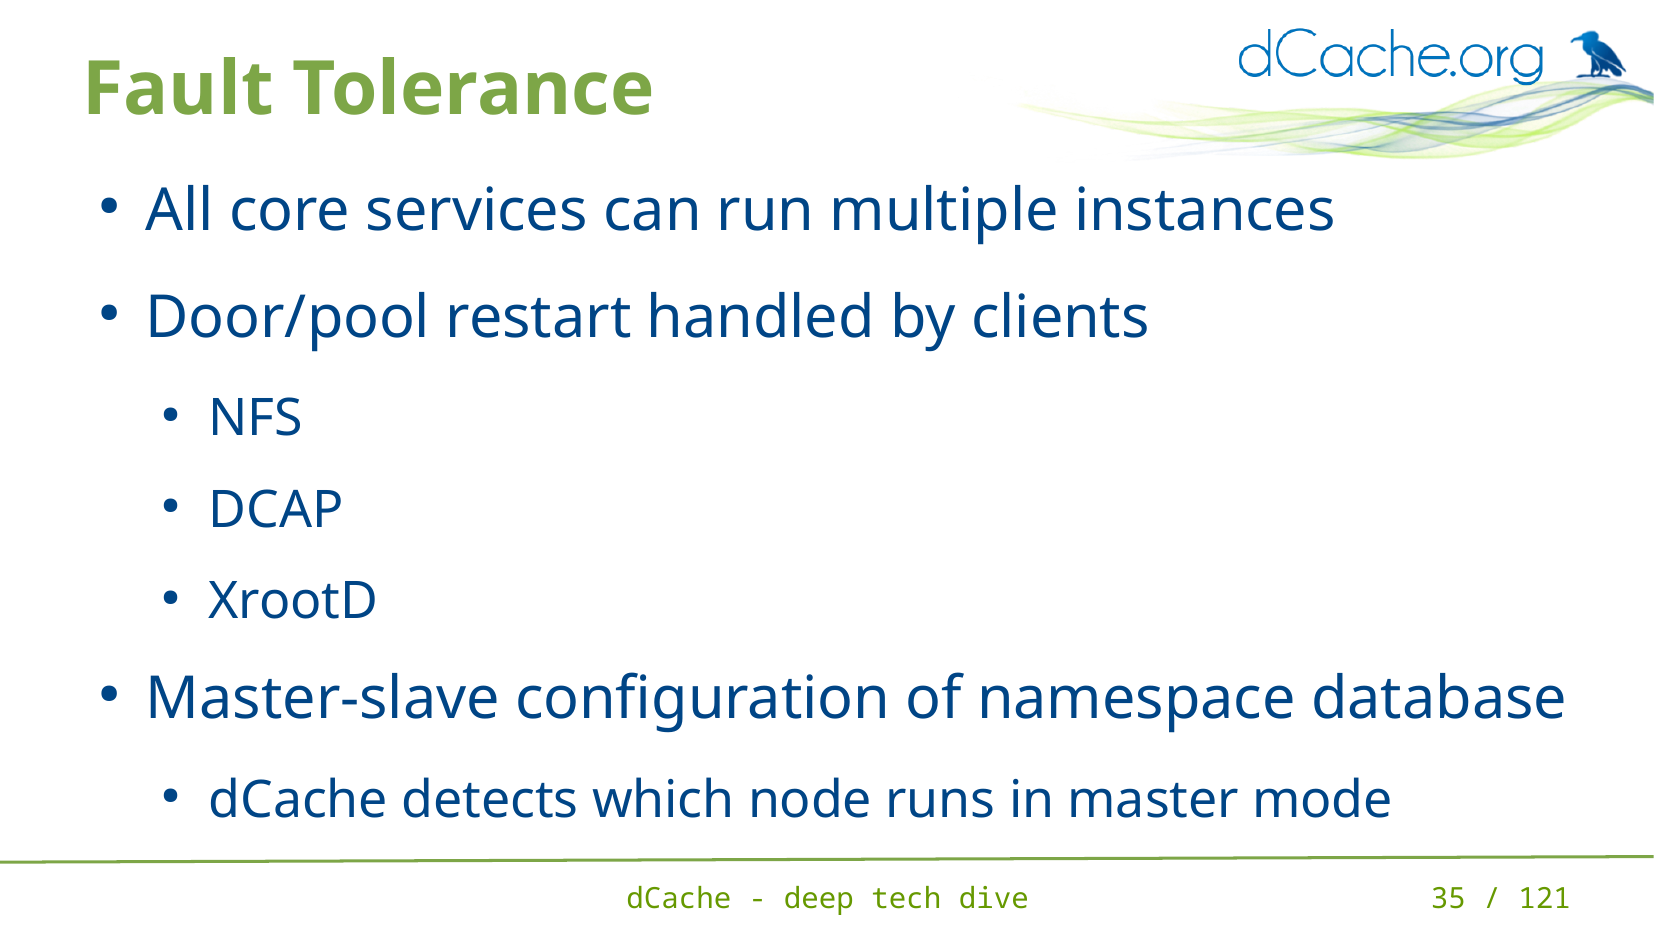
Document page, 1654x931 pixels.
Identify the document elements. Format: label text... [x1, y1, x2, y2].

picture [956, 16, 1654, 169]
list All core services can run multiple instances Door/pool restart handled by clients NFS DCAP XrootD Master-slave configuration of namespace database dCache detects which node runs in master mode [82, 167, 1571, 839]
title Fault Tolerance [82, 40, 1605, 131]
